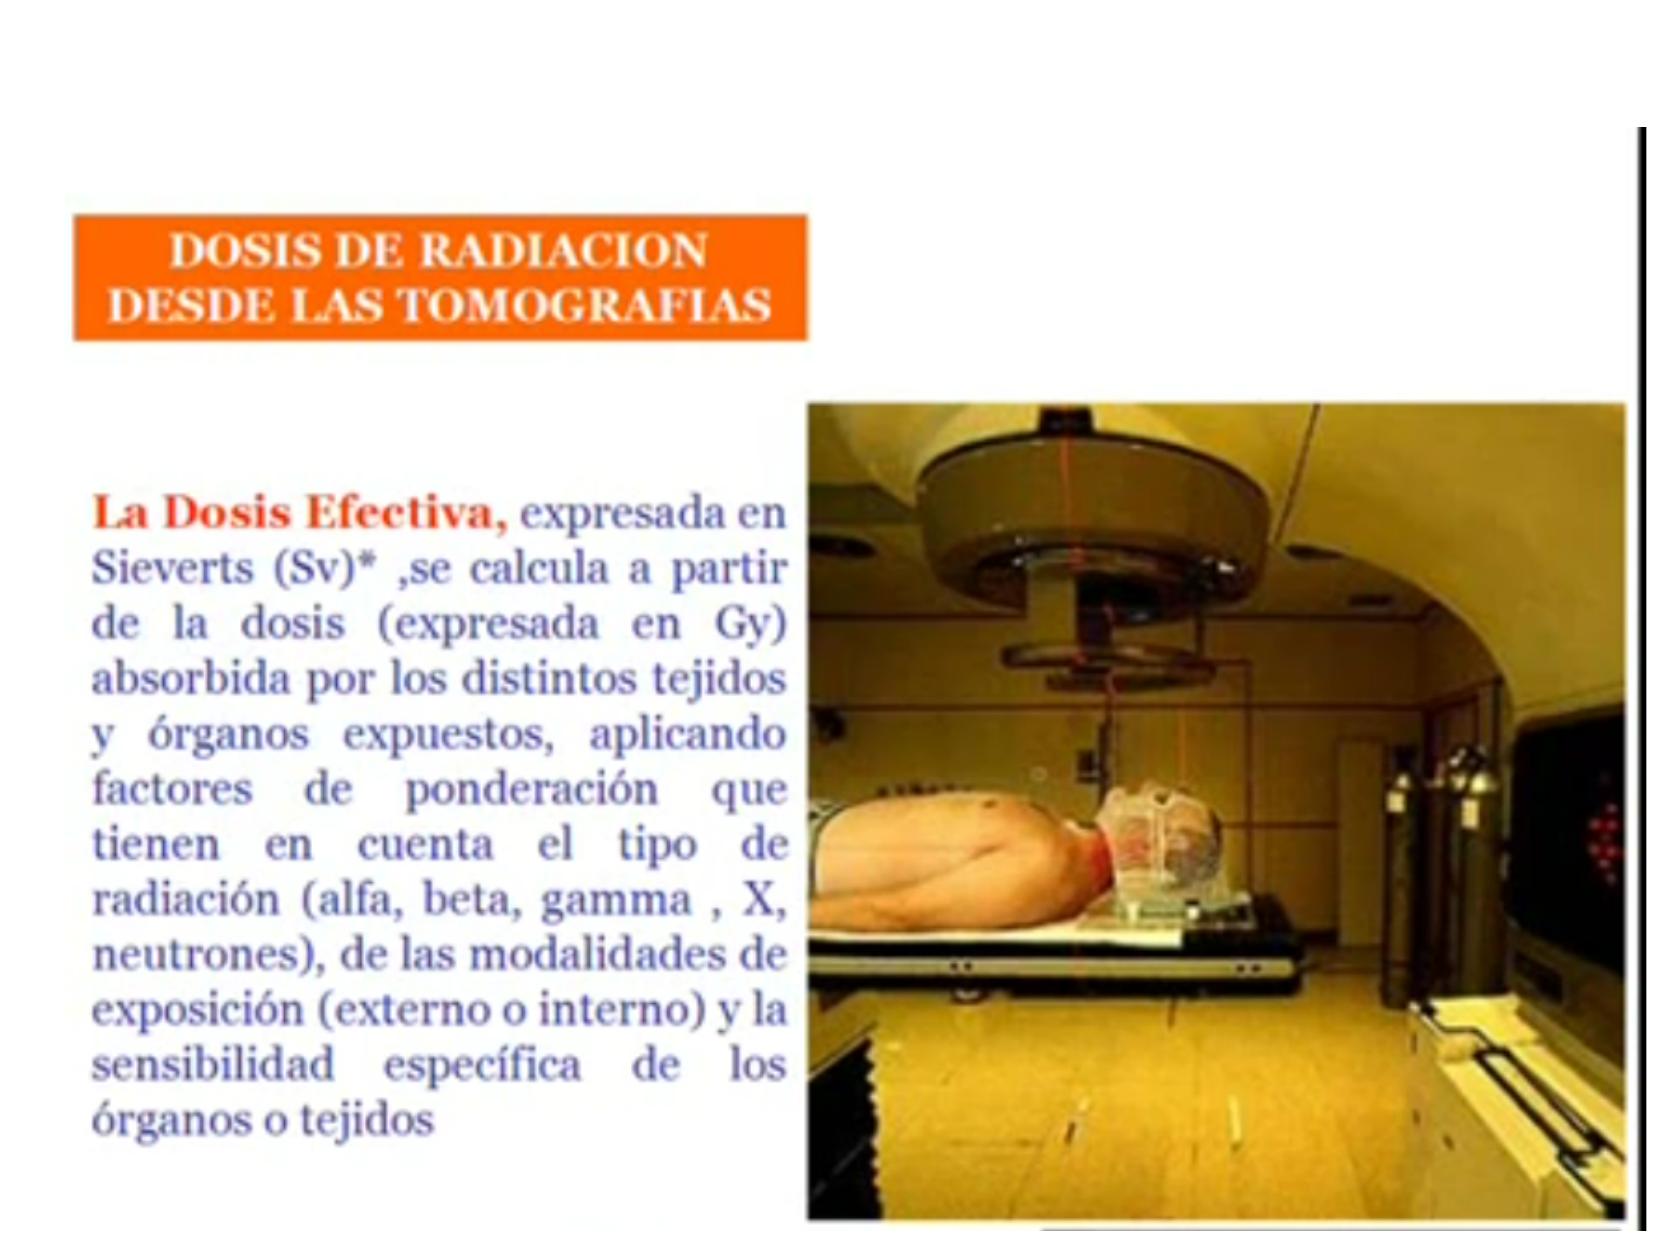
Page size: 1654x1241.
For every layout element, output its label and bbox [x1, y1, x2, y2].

picture [8, 127, 1647, 1231]
